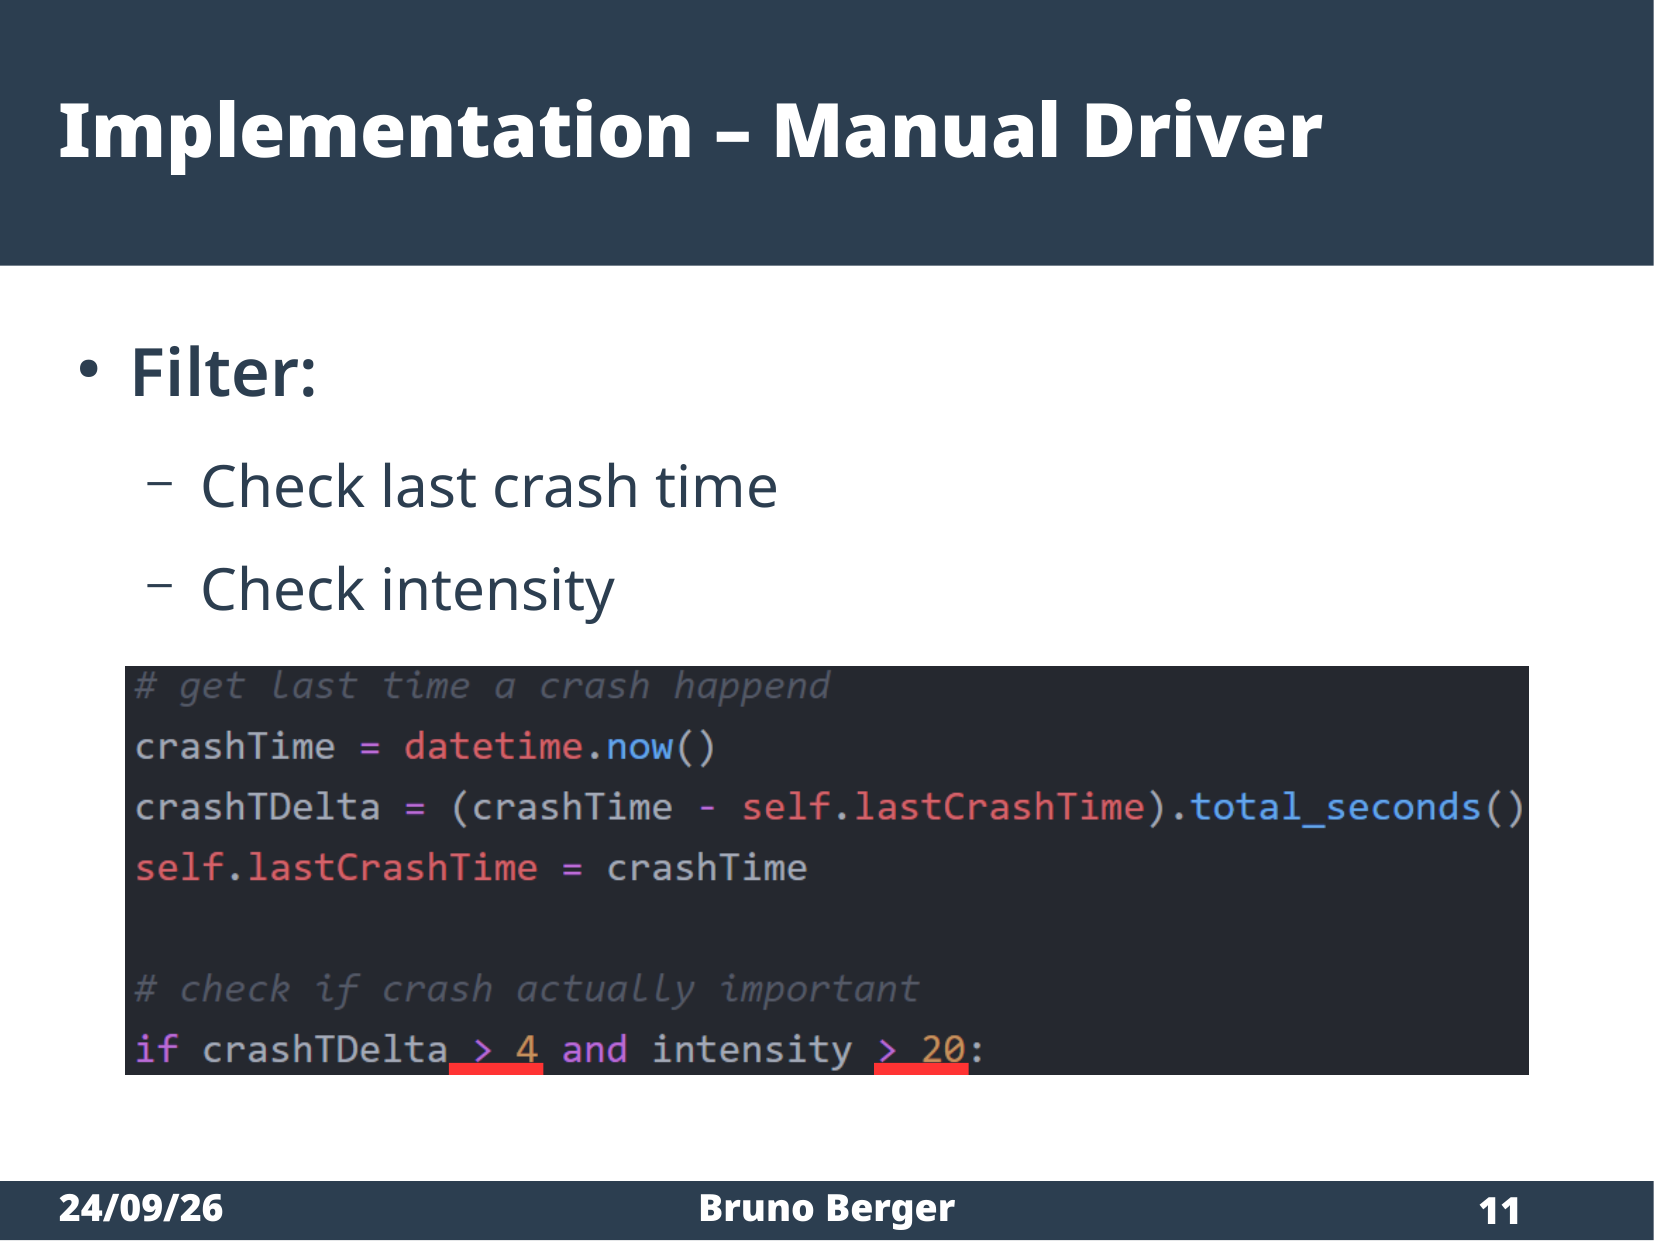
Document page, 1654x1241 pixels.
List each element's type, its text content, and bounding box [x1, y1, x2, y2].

text_box [874, 1062, 969, 1075]
text_box [448, 1062, 544, 1075]
picture [125, 666, 1529, 1075]
list Filter: Check last crash time Check intensity [59, 324, 1595, 650]
title Implementation – Manual Driver [59, 49, 1595, 207]
